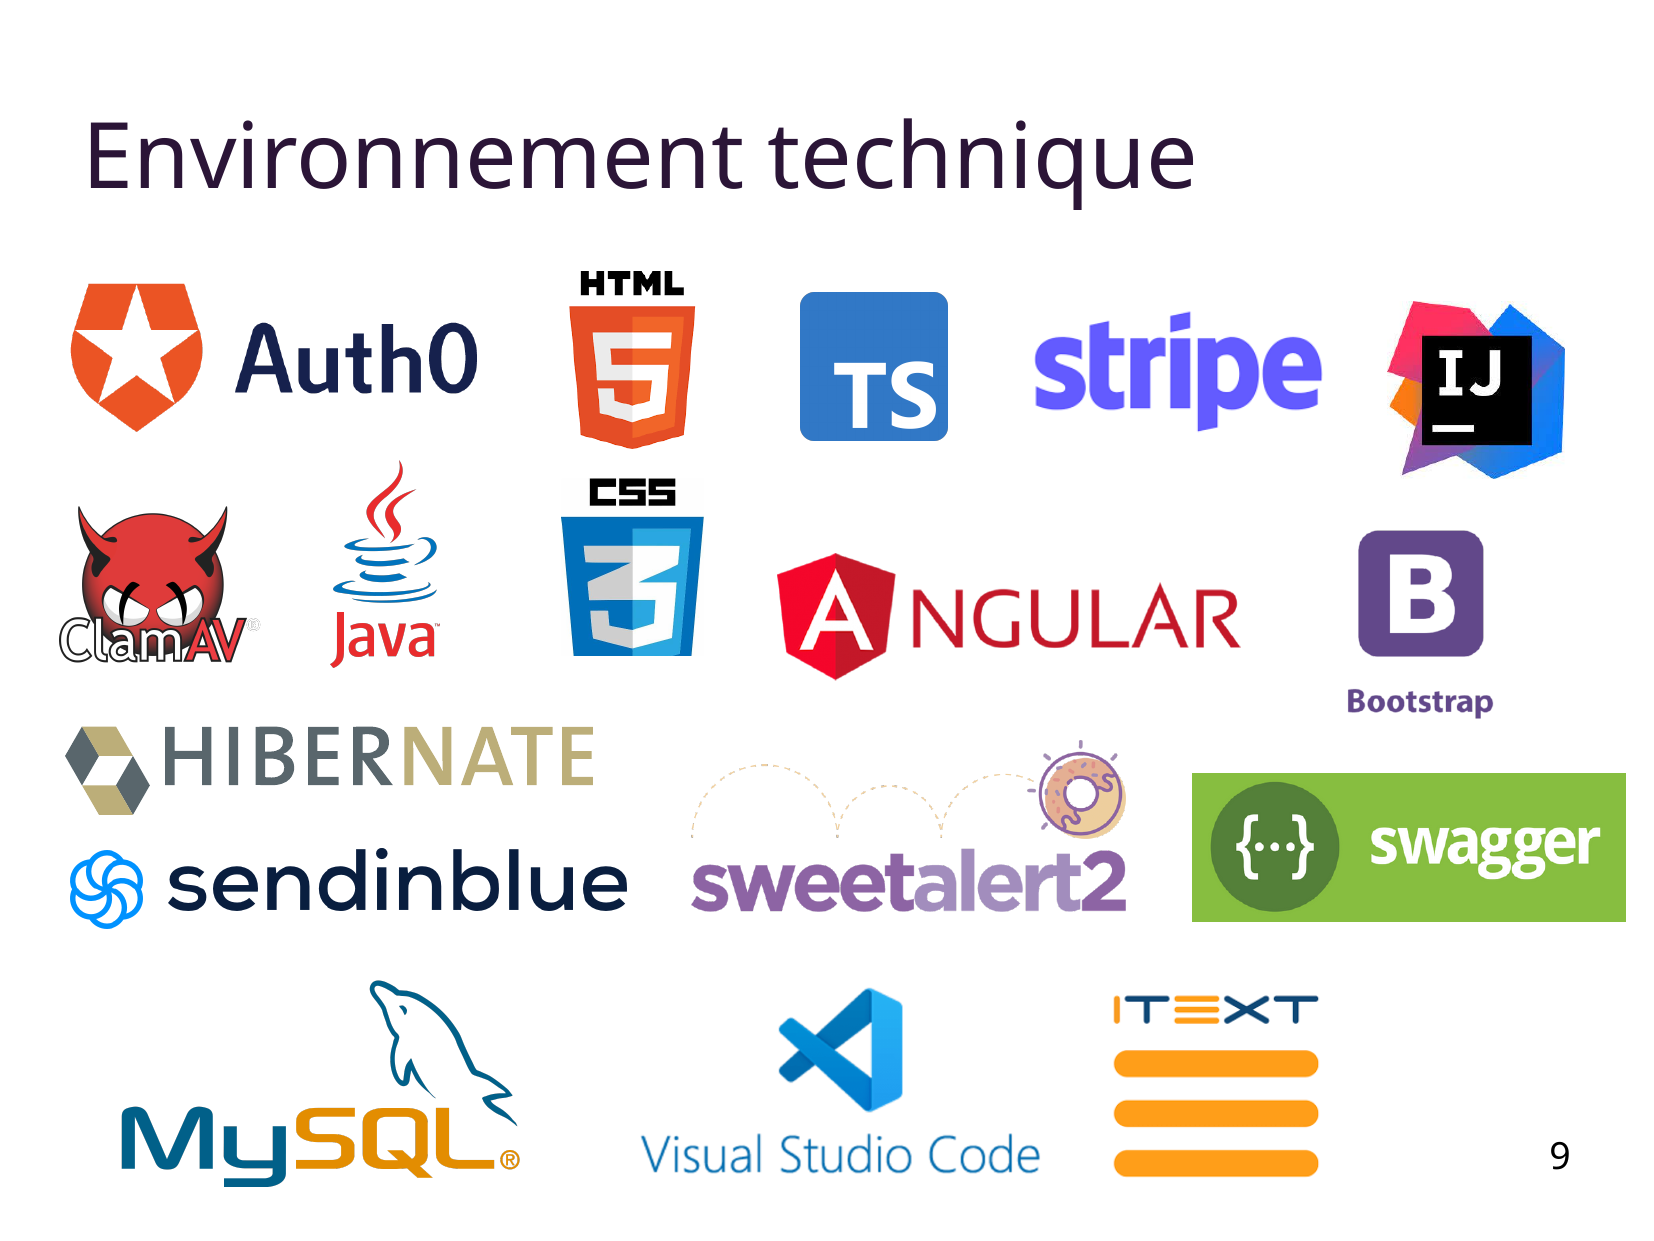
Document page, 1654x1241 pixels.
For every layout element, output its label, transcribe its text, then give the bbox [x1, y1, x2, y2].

title Environnement technique [82, 49, 1571, 257]
picture [330, 460, 440, 668]
picture [800, 292, 948, 441]
picture [561, 478, 704, 656]
picture [1387, 301, 1565, 479]
picture [70, 283, 477, 432]
picture [992, 283, 1365, 461]
picture [1299, 507, 1536, 745]
picture [1192, 773, 1626, 922]
picture [64, 726, 1335, 1214]
picture [543, 271, 721, 449]
picture [685, 484, 1263, 916]
picture [59, 496, 263, 674]
